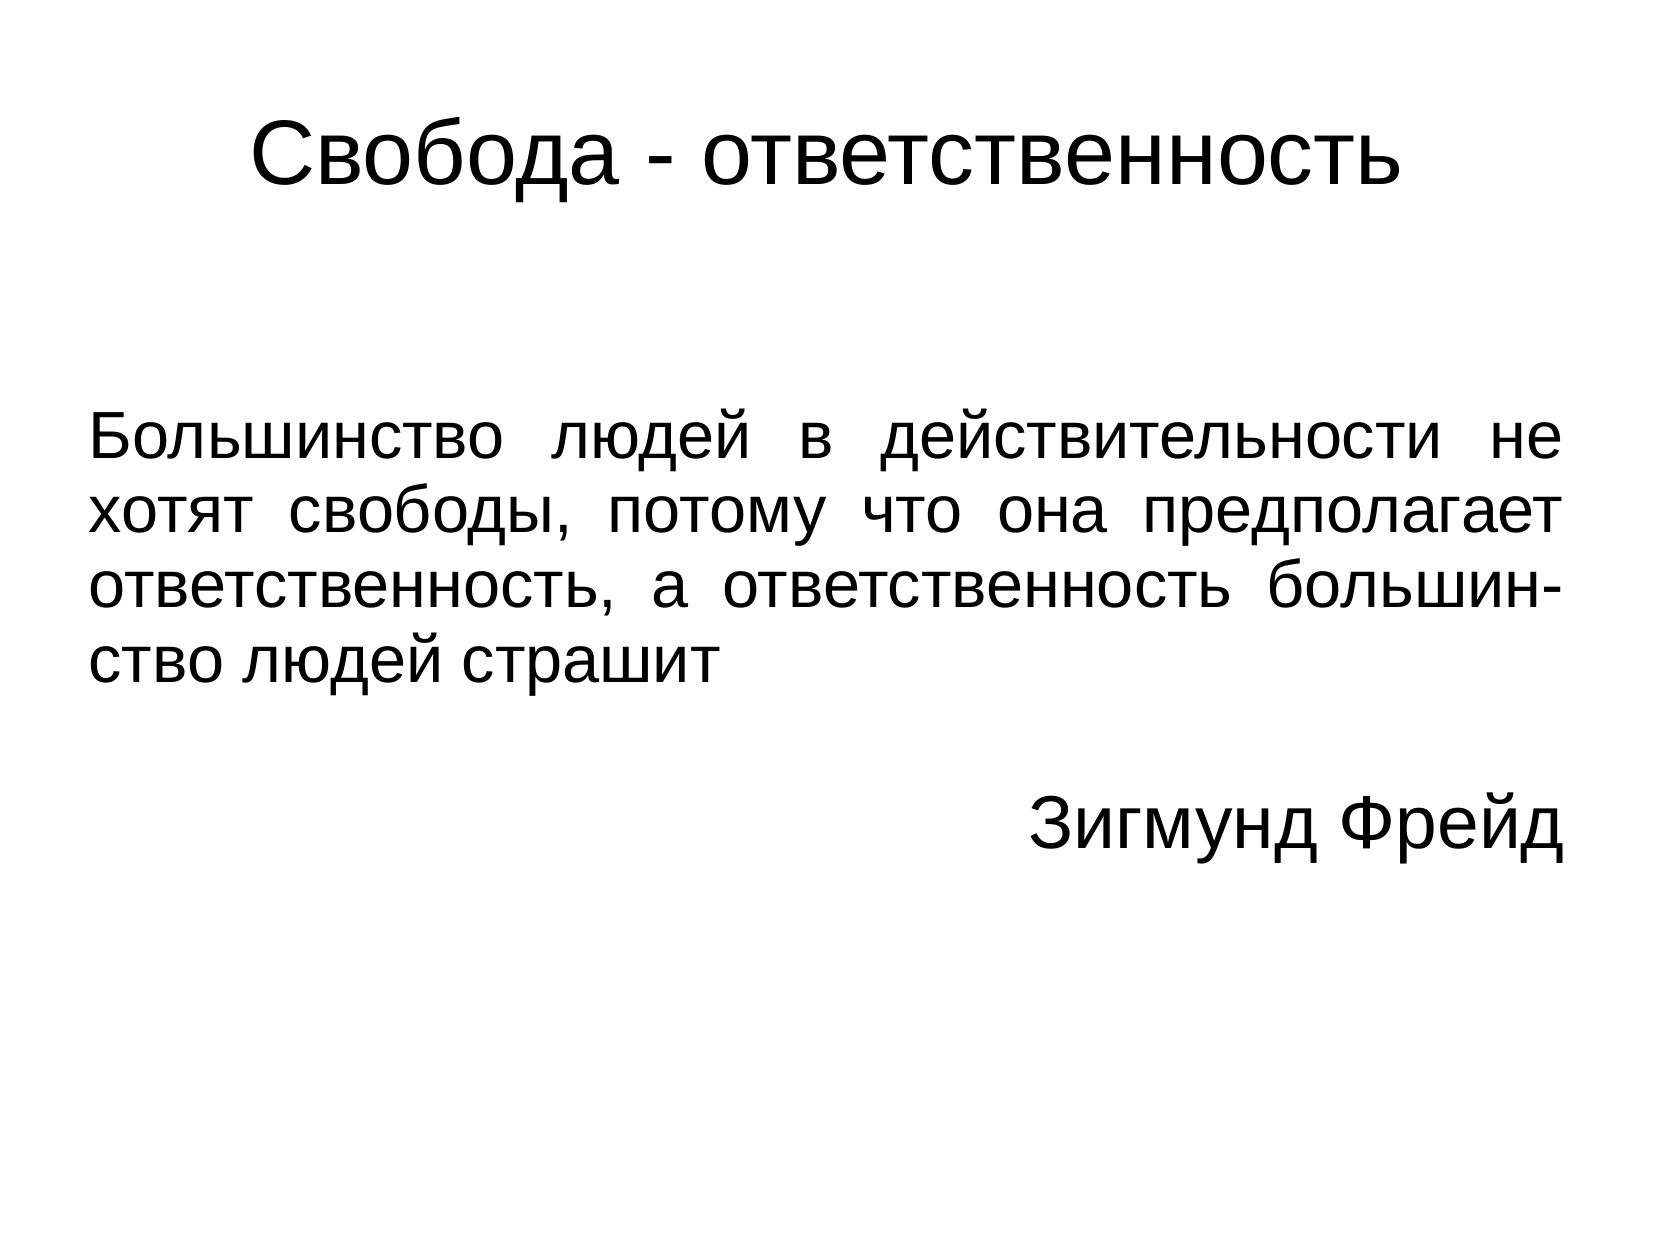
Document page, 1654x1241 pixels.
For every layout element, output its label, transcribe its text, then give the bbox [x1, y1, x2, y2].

title Свобода - ответственность [82, 49, 1571, 257]
subtitle Большинство людей в действительности не хотят свободы, потому что она предполагает ответственность, а ответственность большин-ство людей страшит Зигмунд Фрейд [88, 335, 1565, 927]
